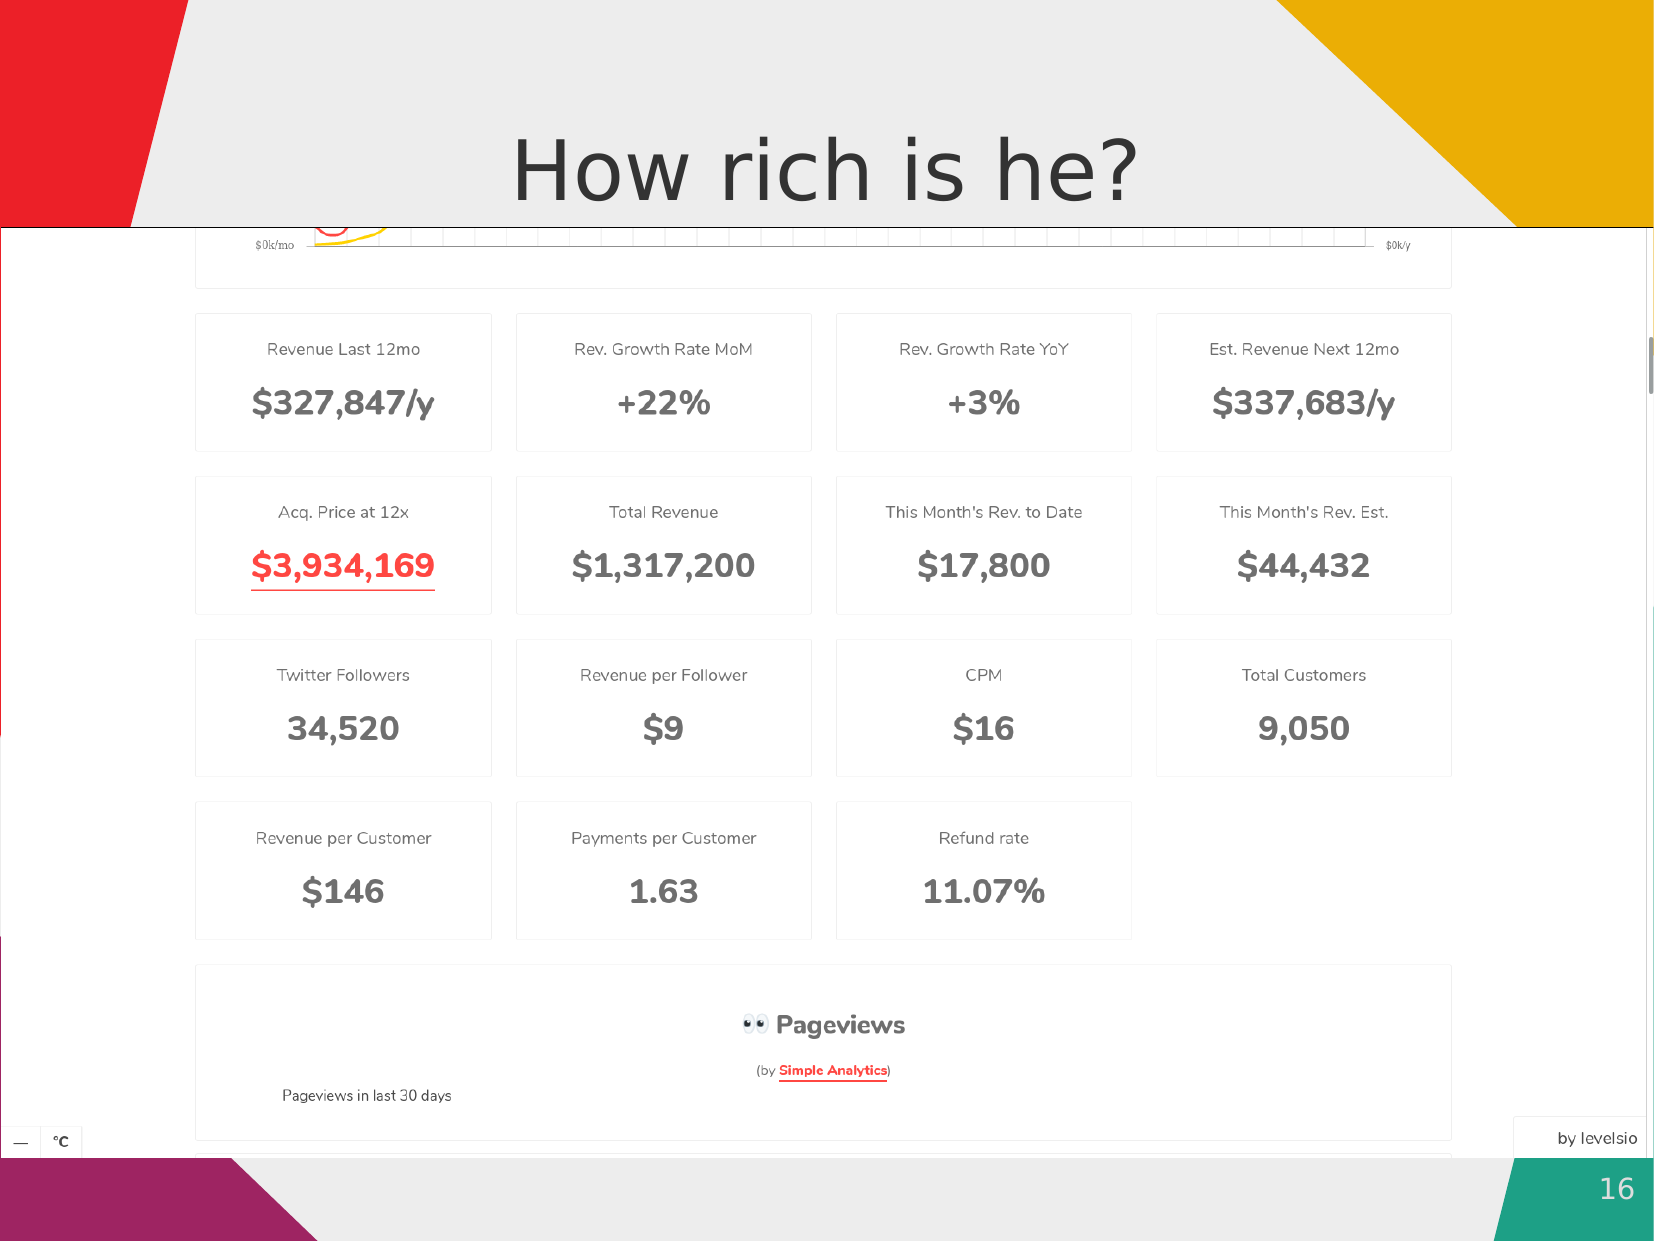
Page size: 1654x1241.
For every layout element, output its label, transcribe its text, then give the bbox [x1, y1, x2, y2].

picture [1, 227, 1654, 1158]
title How rich is he? [114, 73, 1539, 227]
